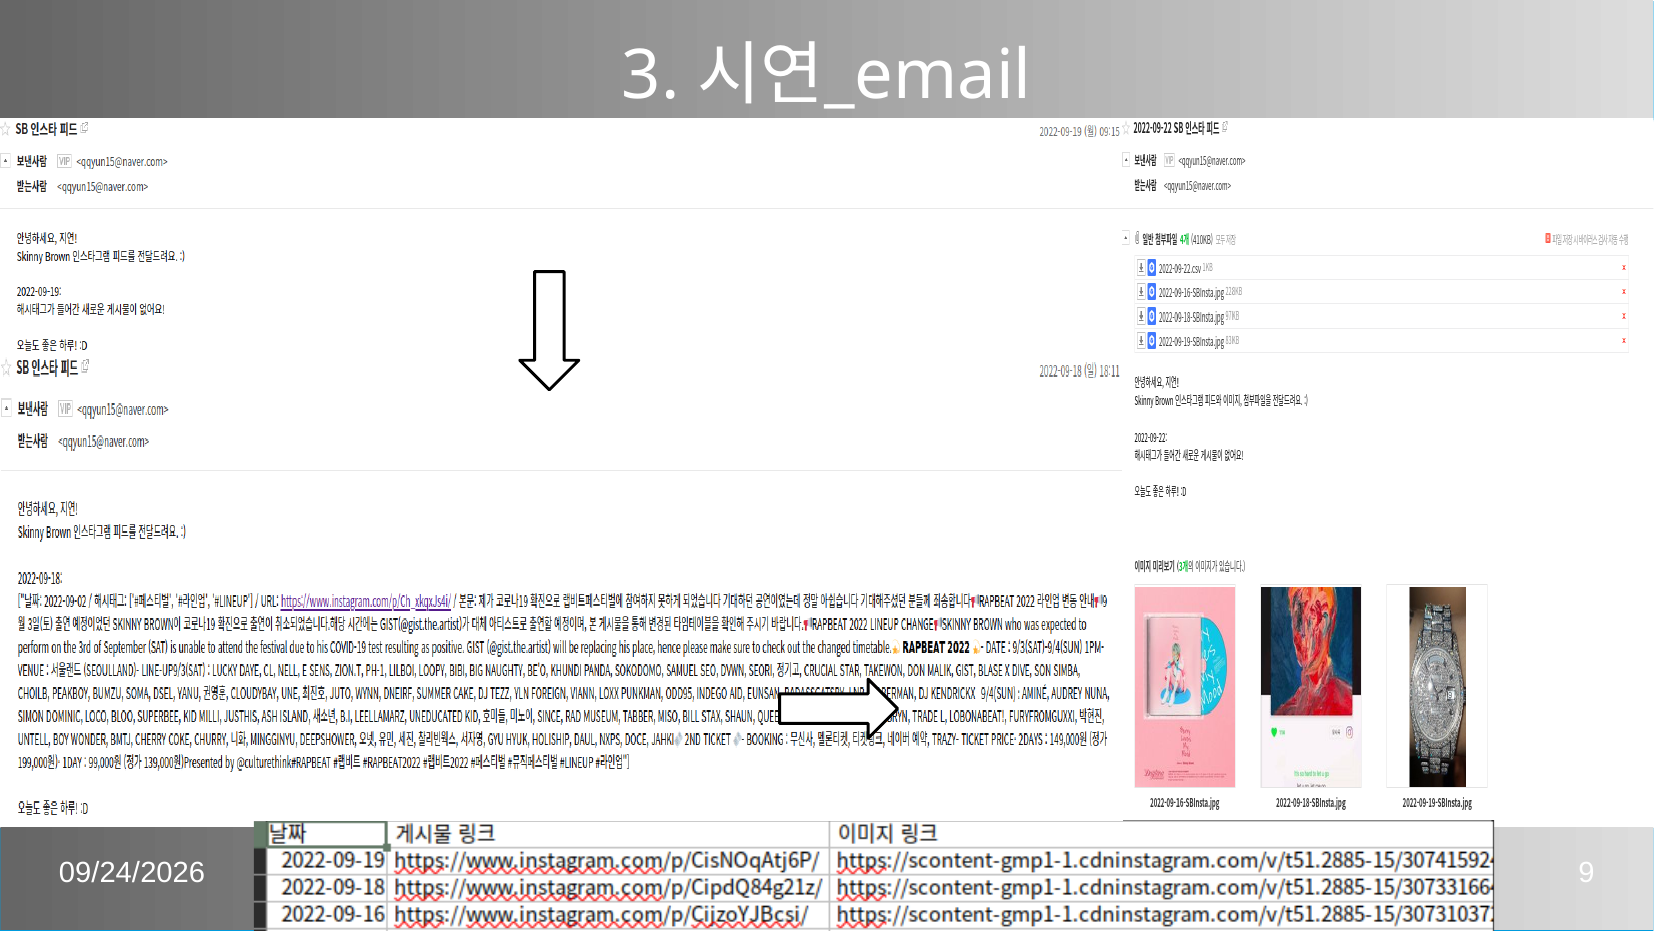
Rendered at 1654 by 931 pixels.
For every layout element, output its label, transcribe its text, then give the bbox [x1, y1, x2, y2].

title 3. 시연_email [58, 29, 1595, 108]
picture [0, 118, 1654, 931]
text_box [779, 679, 898, 739]
text_box [519, 271, 579, 390]
